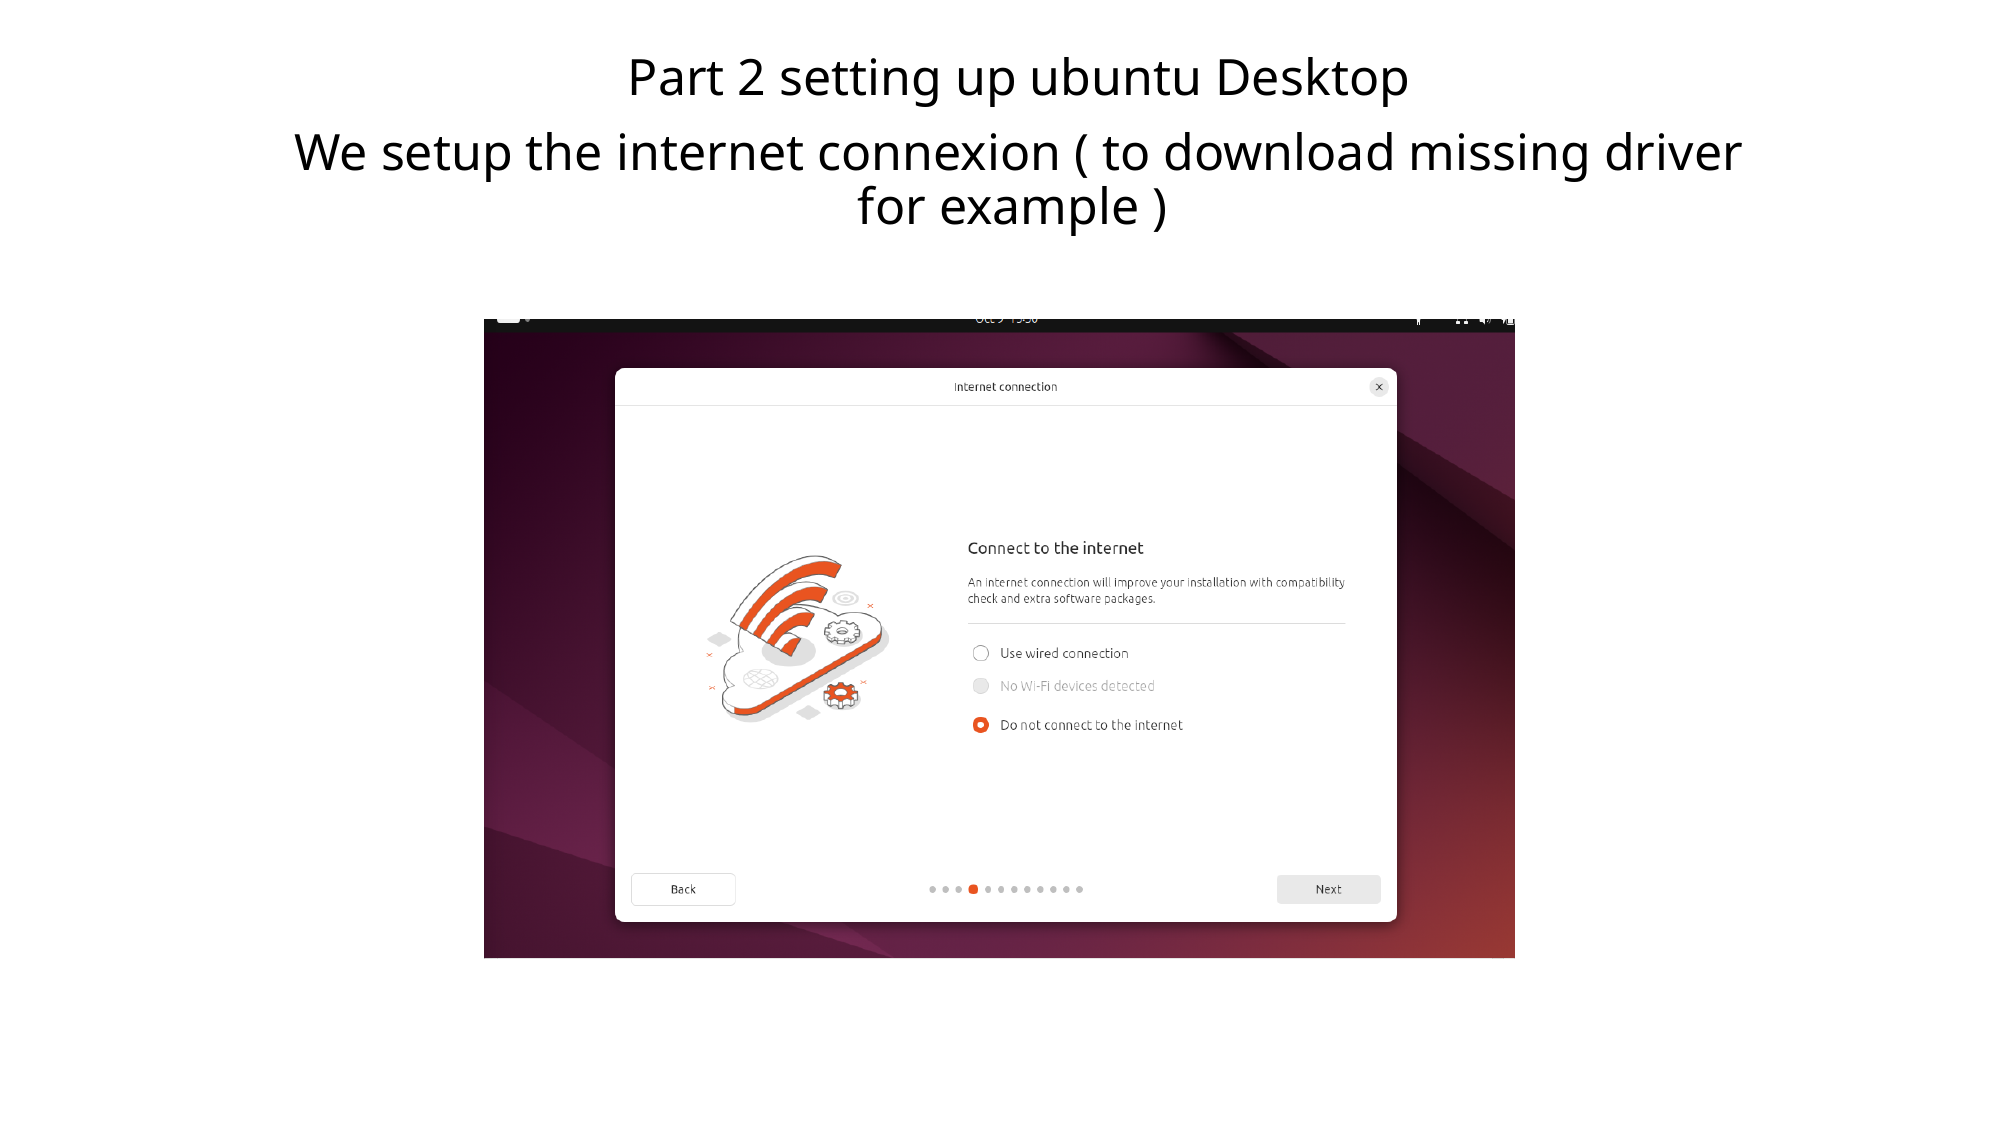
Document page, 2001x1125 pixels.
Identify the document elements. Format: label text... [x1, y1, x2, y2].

picture [484, 319, 1515, 959]
subtitle Part 2 setting up ubuntu Desktop We setup the internet connexion ( to download missing driver for example ) [269, 45, 1770, 271]
